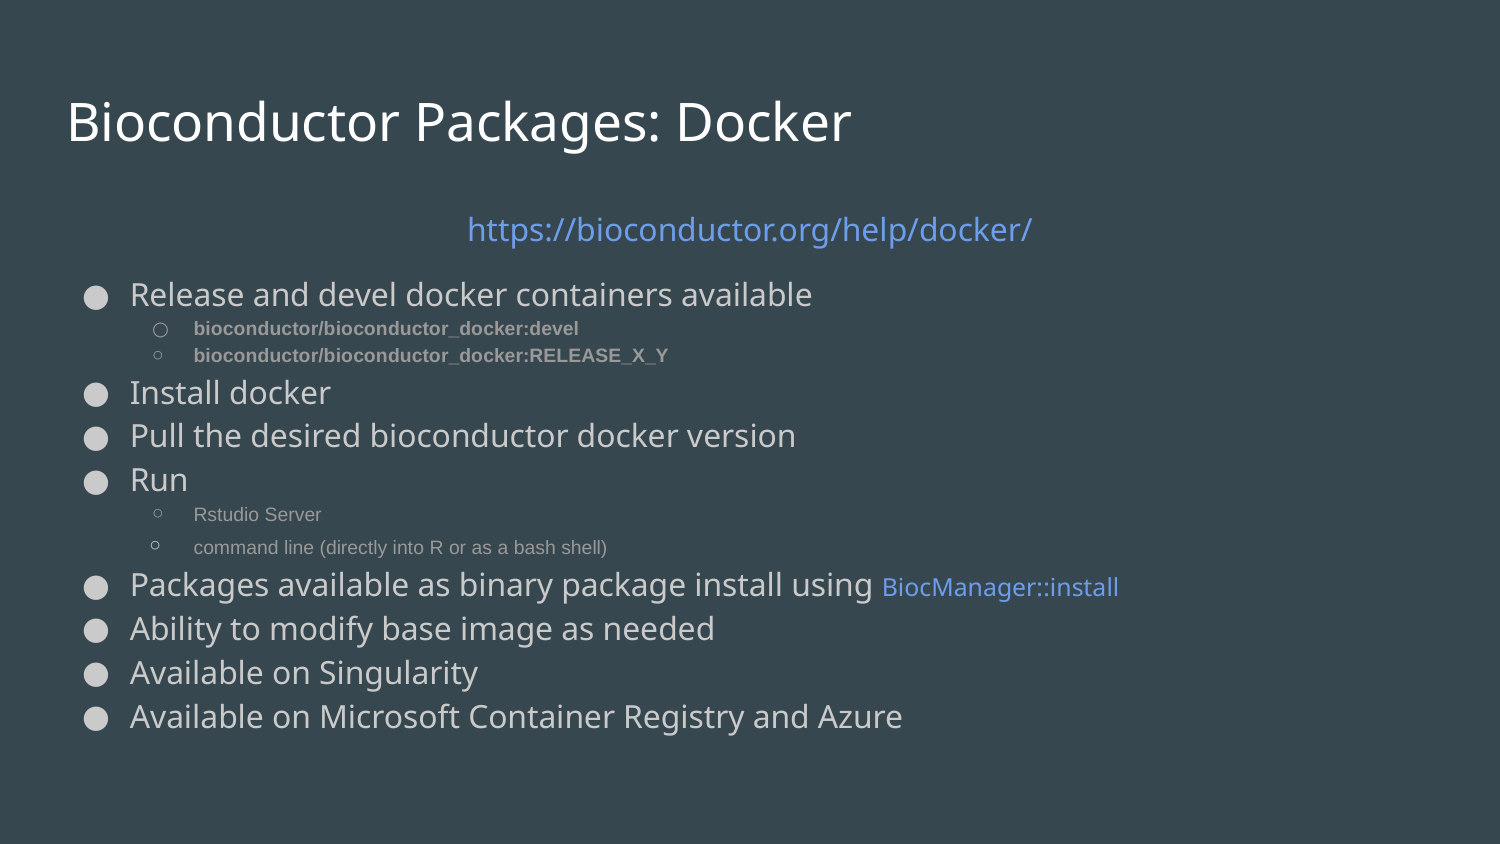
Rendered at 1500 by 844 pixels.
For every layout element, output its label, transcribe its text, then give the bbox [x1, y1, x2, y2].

list https://bioconductor.org/help/docker/ Release and devel docker containers available bioconductor/bioconductor_docker:devel bioconductor/bioconductor_docker:RELEASE_X_Y Install docker Pull the desired bioconductor docker version Run Rstudio Server command line (directly into R or as a bash shell) Packages available as binary package install using BiocManager::install Ability to modify base image as needed Available on Singularity Available on Microsoft Container Registry and Azure [51, 189, 1449, 750]
title Bioconductor Packages: Docker [51, 72, 1449, 167]
